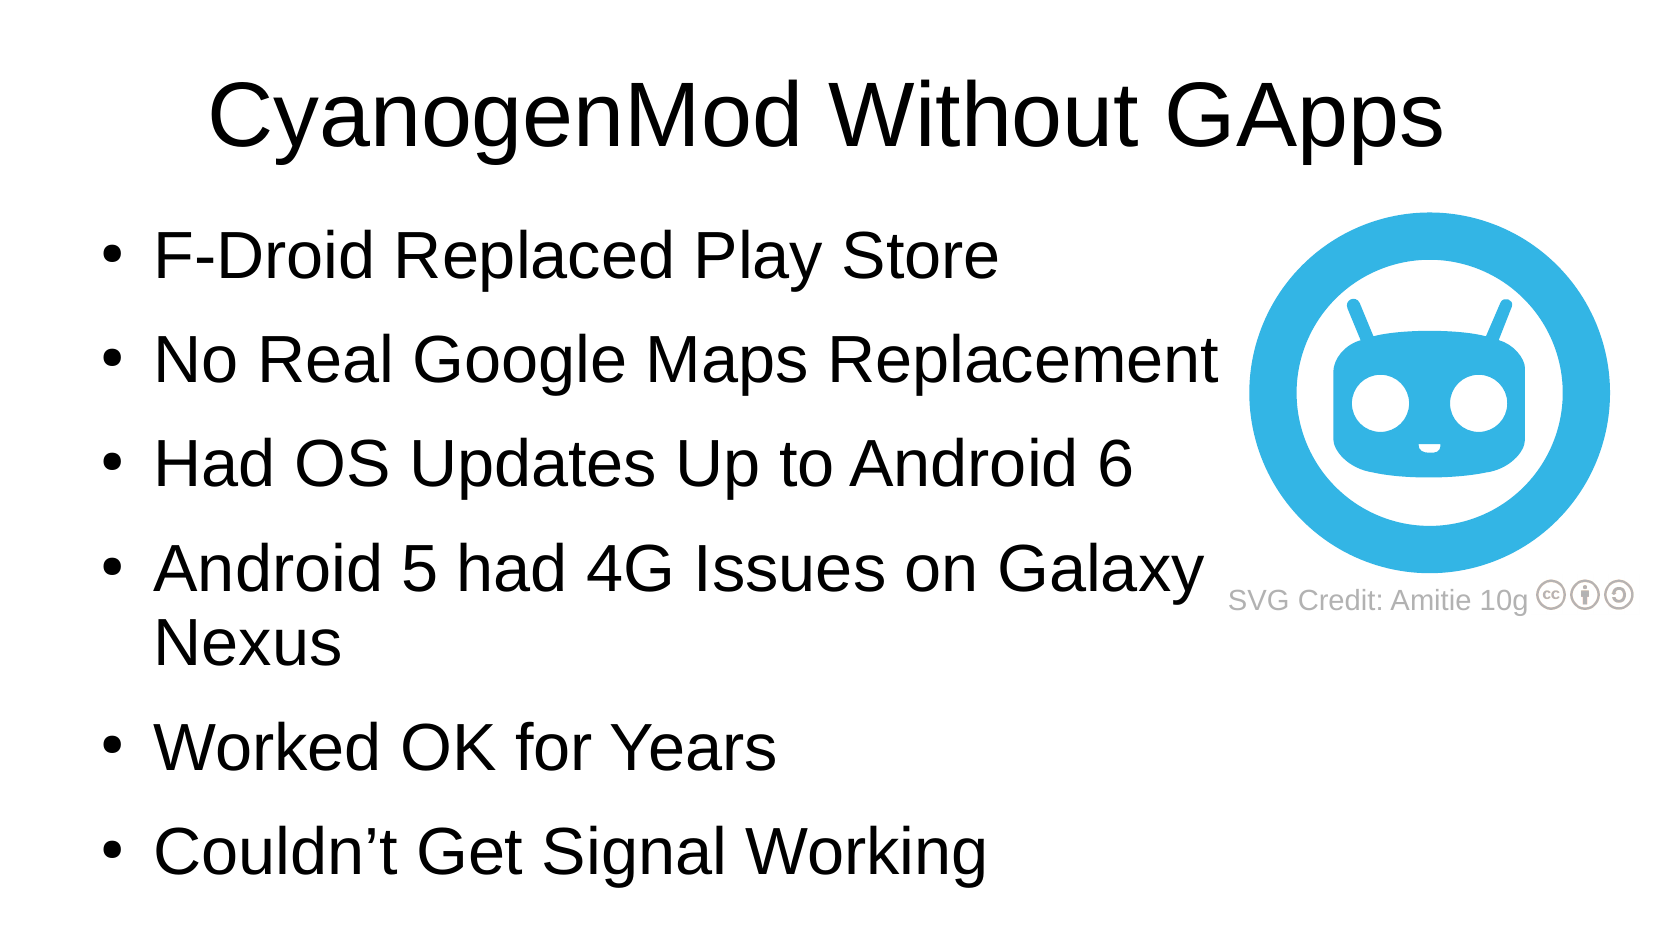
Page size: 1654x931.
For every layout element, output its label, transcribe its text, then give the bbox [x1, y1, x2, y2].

list F-Droid Replaced Play Store No Real Google Maps Replacement Had OS Updates Up to Android 6 Android 5 had 4G Issues on Galaxy Nexus Worked OK for Years Couldn’t Get Signal Working [82, 217, 1571, 931]
picture [1249, 212, 1640, 615]
title CyanogenMod Without GApps [82, 37, 1571, 193]
text_box SVG Credit: Amitie 10g [1213, 576, 1653, 655]
